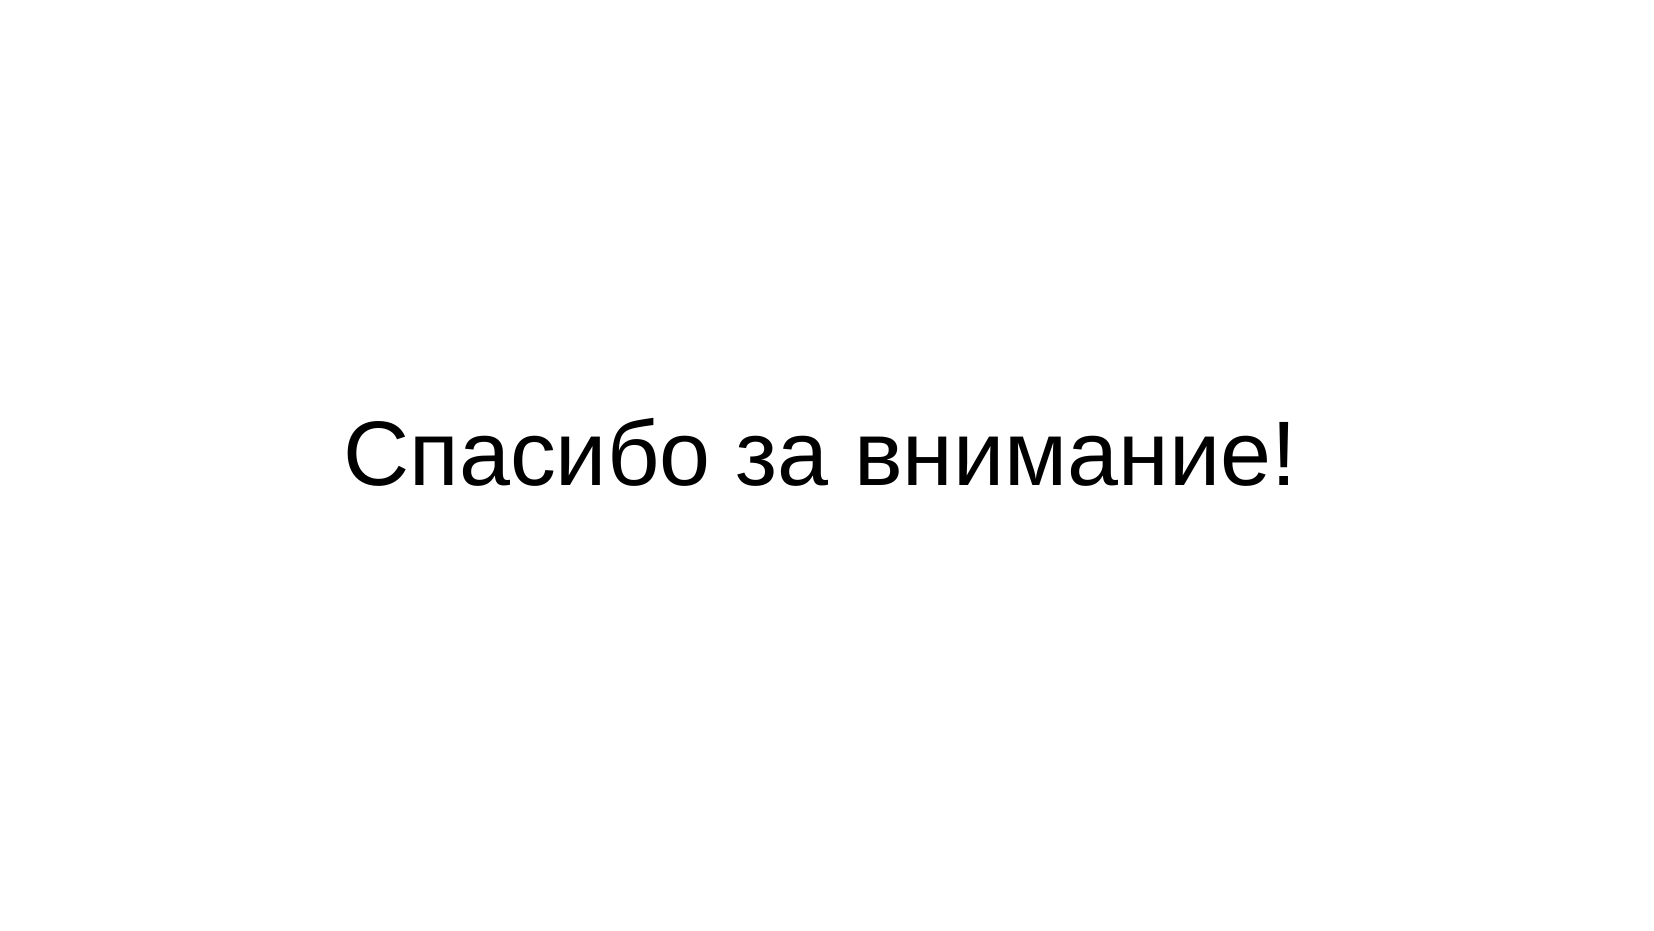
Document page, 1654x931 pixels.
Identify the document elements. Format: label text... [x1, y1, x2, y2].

title Спасибо за внимание! [76, 376, 1565, 532]
